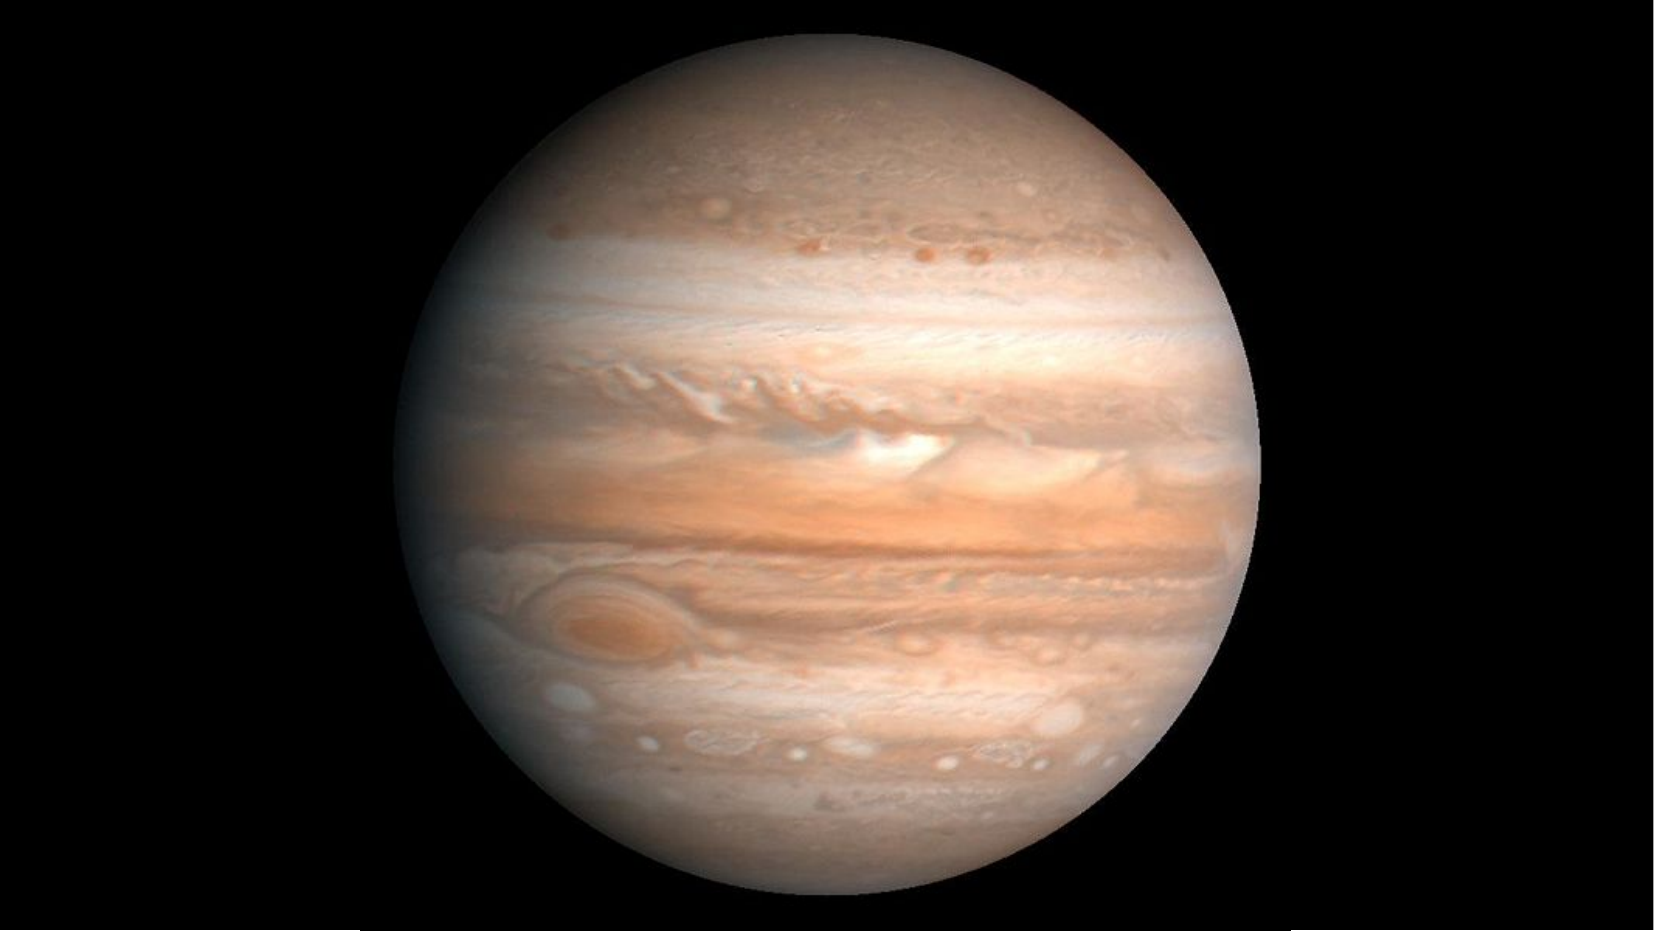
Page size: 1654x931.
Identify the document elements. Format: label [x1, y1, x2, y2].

picture [360, 0, 1291, 931]
